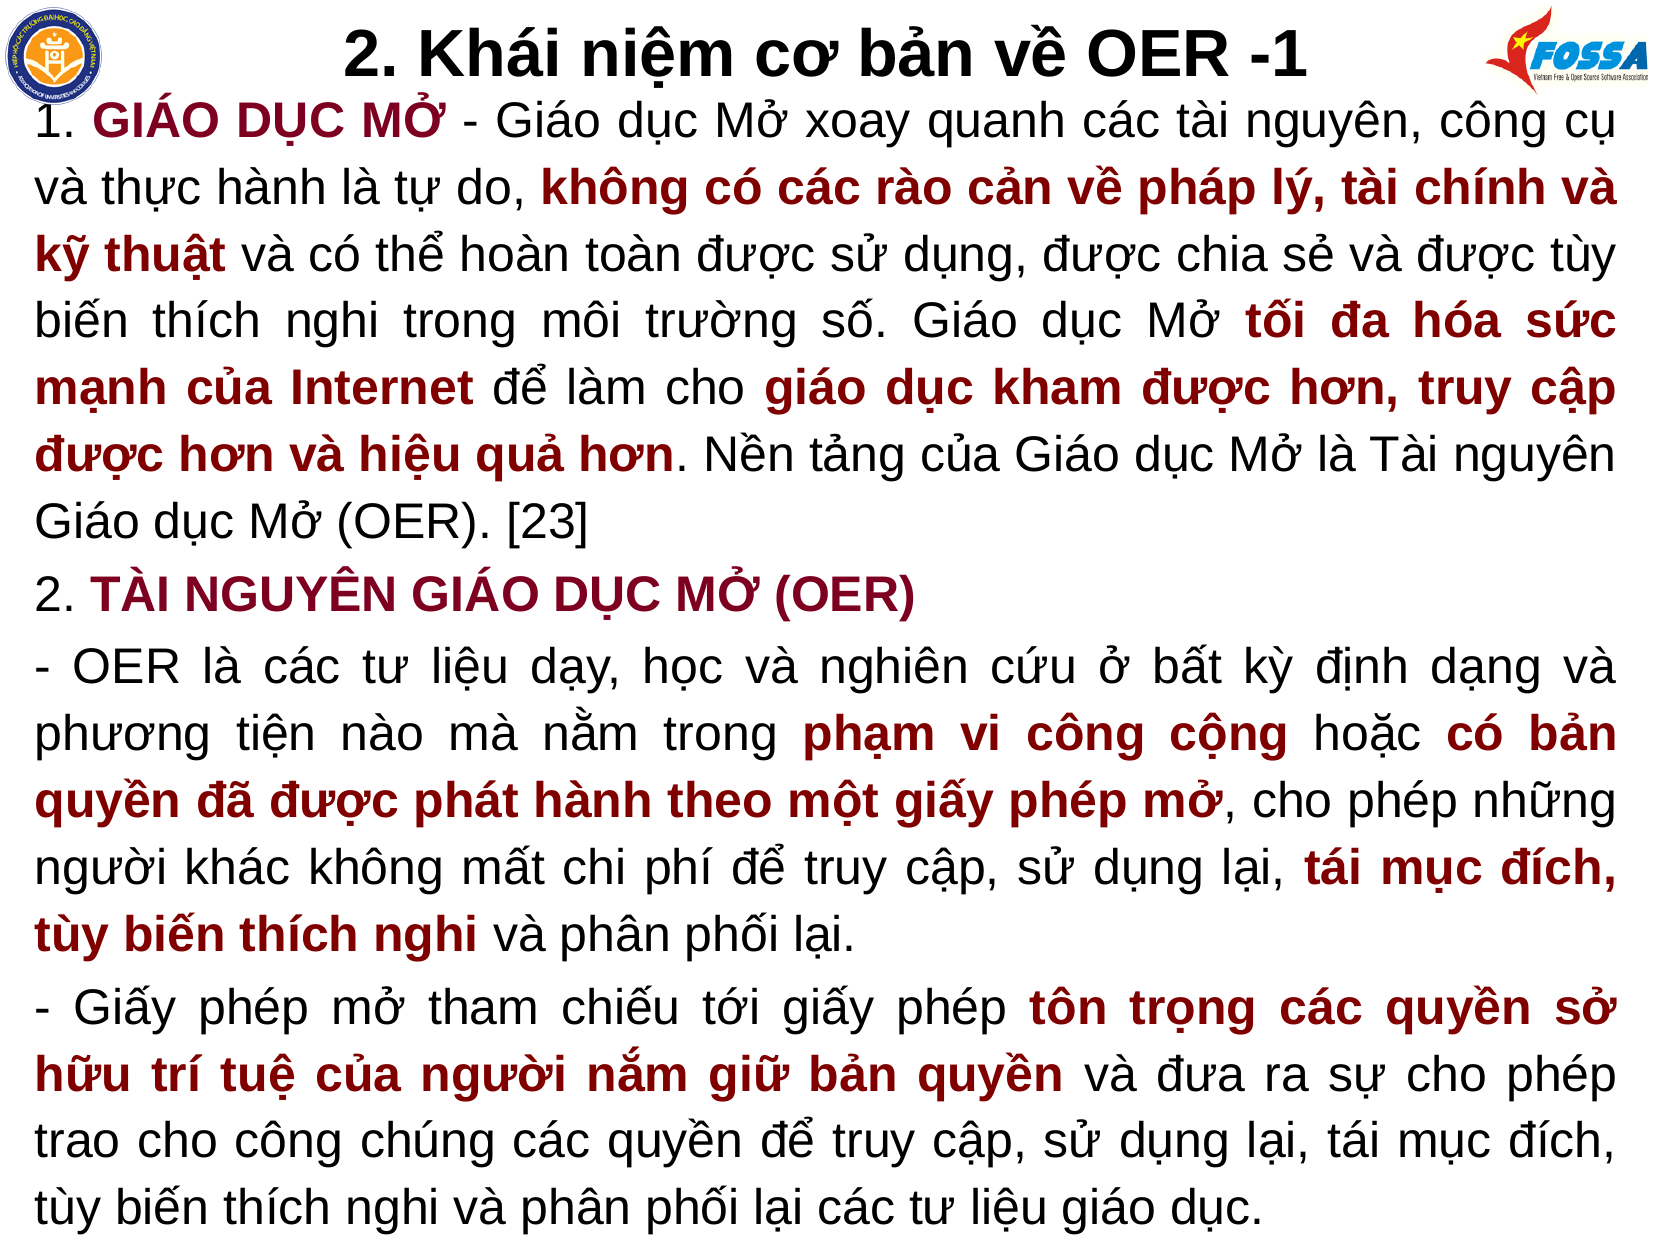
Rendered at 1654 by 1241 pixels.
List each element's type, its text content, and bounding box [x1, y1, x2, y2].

picture [1485, 5, 1648, 95]
picture [1, 5, 107, 107]
text_box 1. GIÁO DỤC MỞ - Giáo dục Mở xoay quanh các tài nguyên, công cụ và thực hành là tự do, không có các rào cản về pháp lý, tài chính và kỹ thuật và có thể hoàn toàn được sử dụng, được chia sẻ và được tùy biến thích nghi trong môi trường số. Giáo dục Mở tối đa hóa sức mạnh của Internet để làm cho giáo dục kham được hơn, truy cập được hơn và hiệu quả hơn. Nền tảng của Giáo dục Mở là Tài nguyên Giáo dục Mở (OER). [23] 2. TÀI NGUYÊN GIÁO DỤC MỞ (OER) - OER là các tư liệu dạy, học và nghiên cứu ở bất kỳ định dạng và phương tiện nào mà nằm trong phạm vi công cộng hoặc có bản quyền đã được phát hành theo một giấy phép mở, cho phép những người khác không mất chi phí để truy cập, sử dụng lại, tái mục đích, tùy biến thích nghi và phân phối lại. - Giấy phép mở tham chiếu tới giấy phép tôn trọng các quyền sở hữu trí tuệ của người nắm giữ bản quyền và đưa ra sự cho phép trao cho công chúng các quyền để truy cập, sử dụng lại, tái mục đích, tùy biến thích nghi và phân phối lại các tư liệu giáo dục. [19, 73, 1633, 1241]
title 2. Khái niệm cơ bản về OER -1 [107, 15, 1485, 73]
